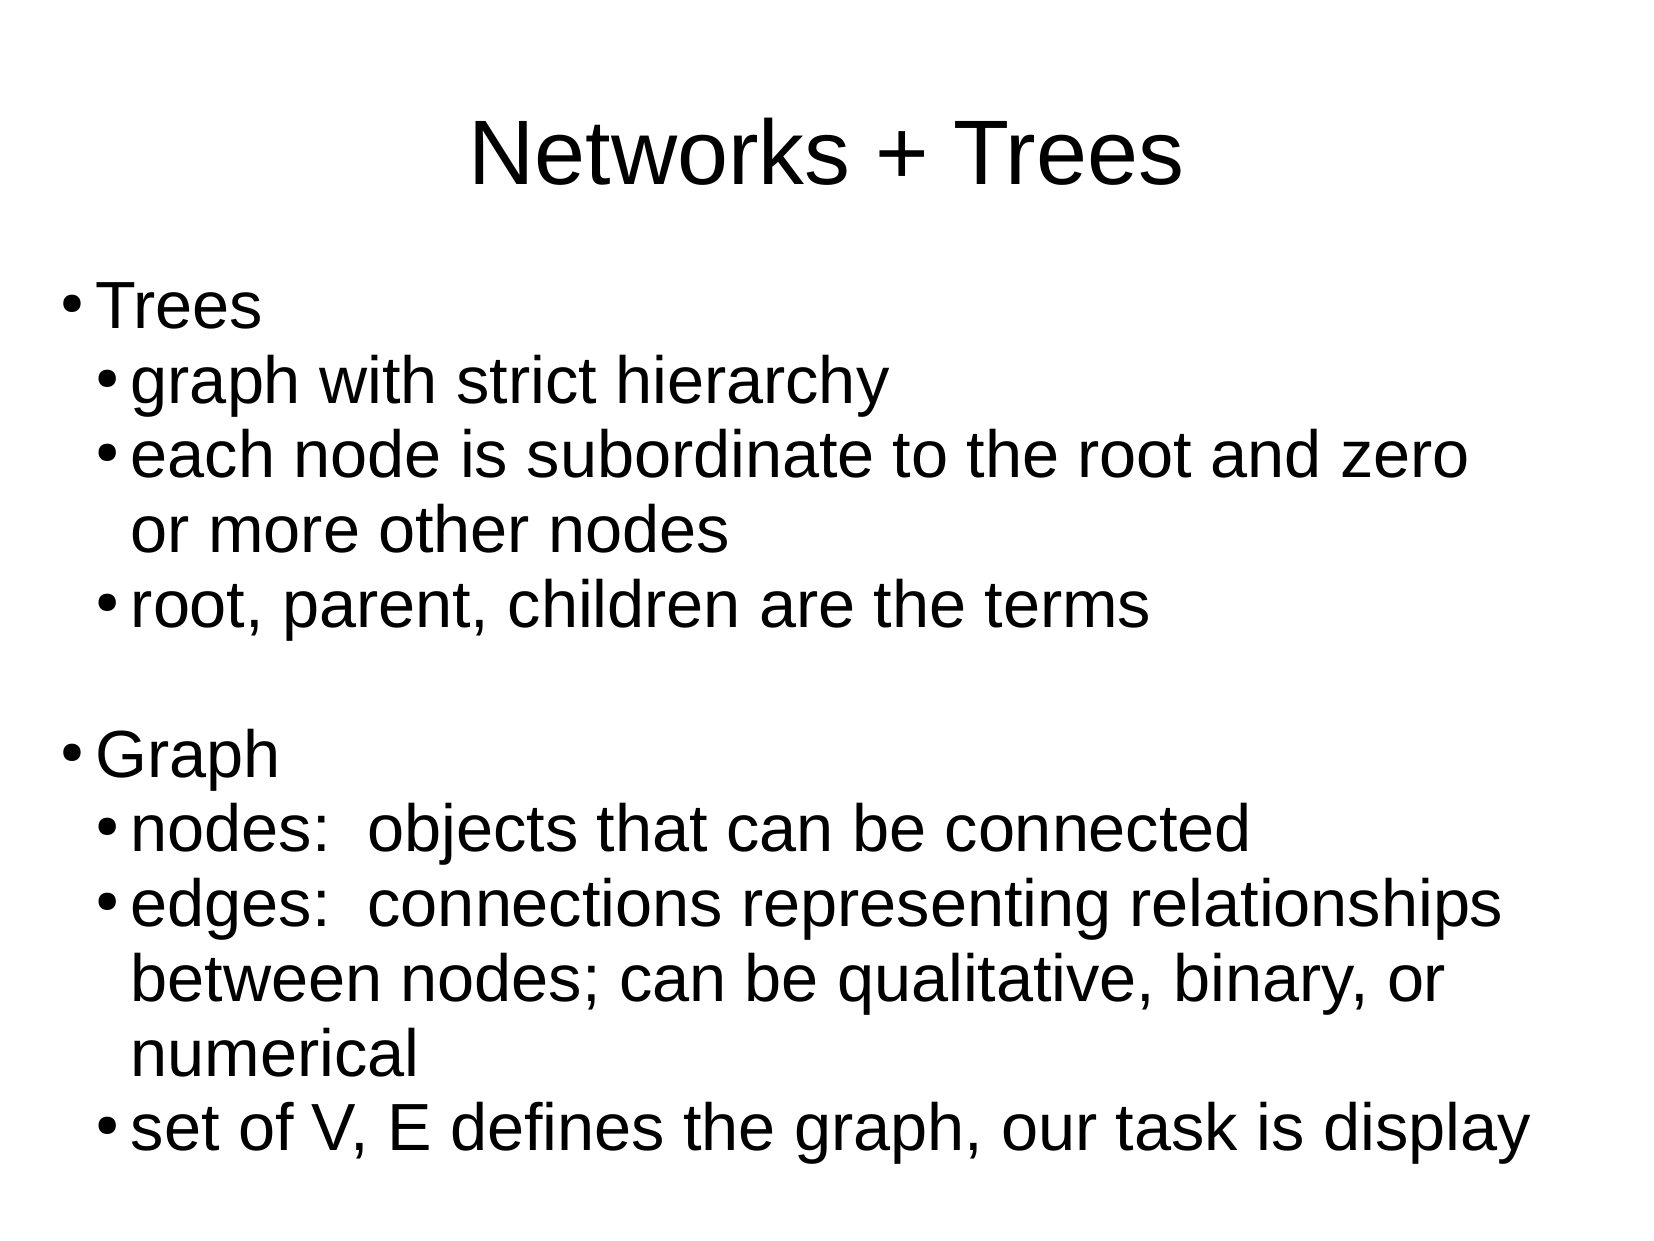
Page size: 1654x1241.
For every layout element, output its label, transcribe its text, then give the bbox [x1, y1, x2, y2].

title Networks + Trees [82, 49, 1571, 257]
subtitle Trees graph with strict hierarchy each node is subordinate to the root and zero or more other nodes root, parent, children are the terms Graph nodes: objects that can be connected edges: connections representing relationships between nodes; can be qualitative, binary, or numerical set of V, E defines the graph, our task is display [60, 120, 1549, 1164]
